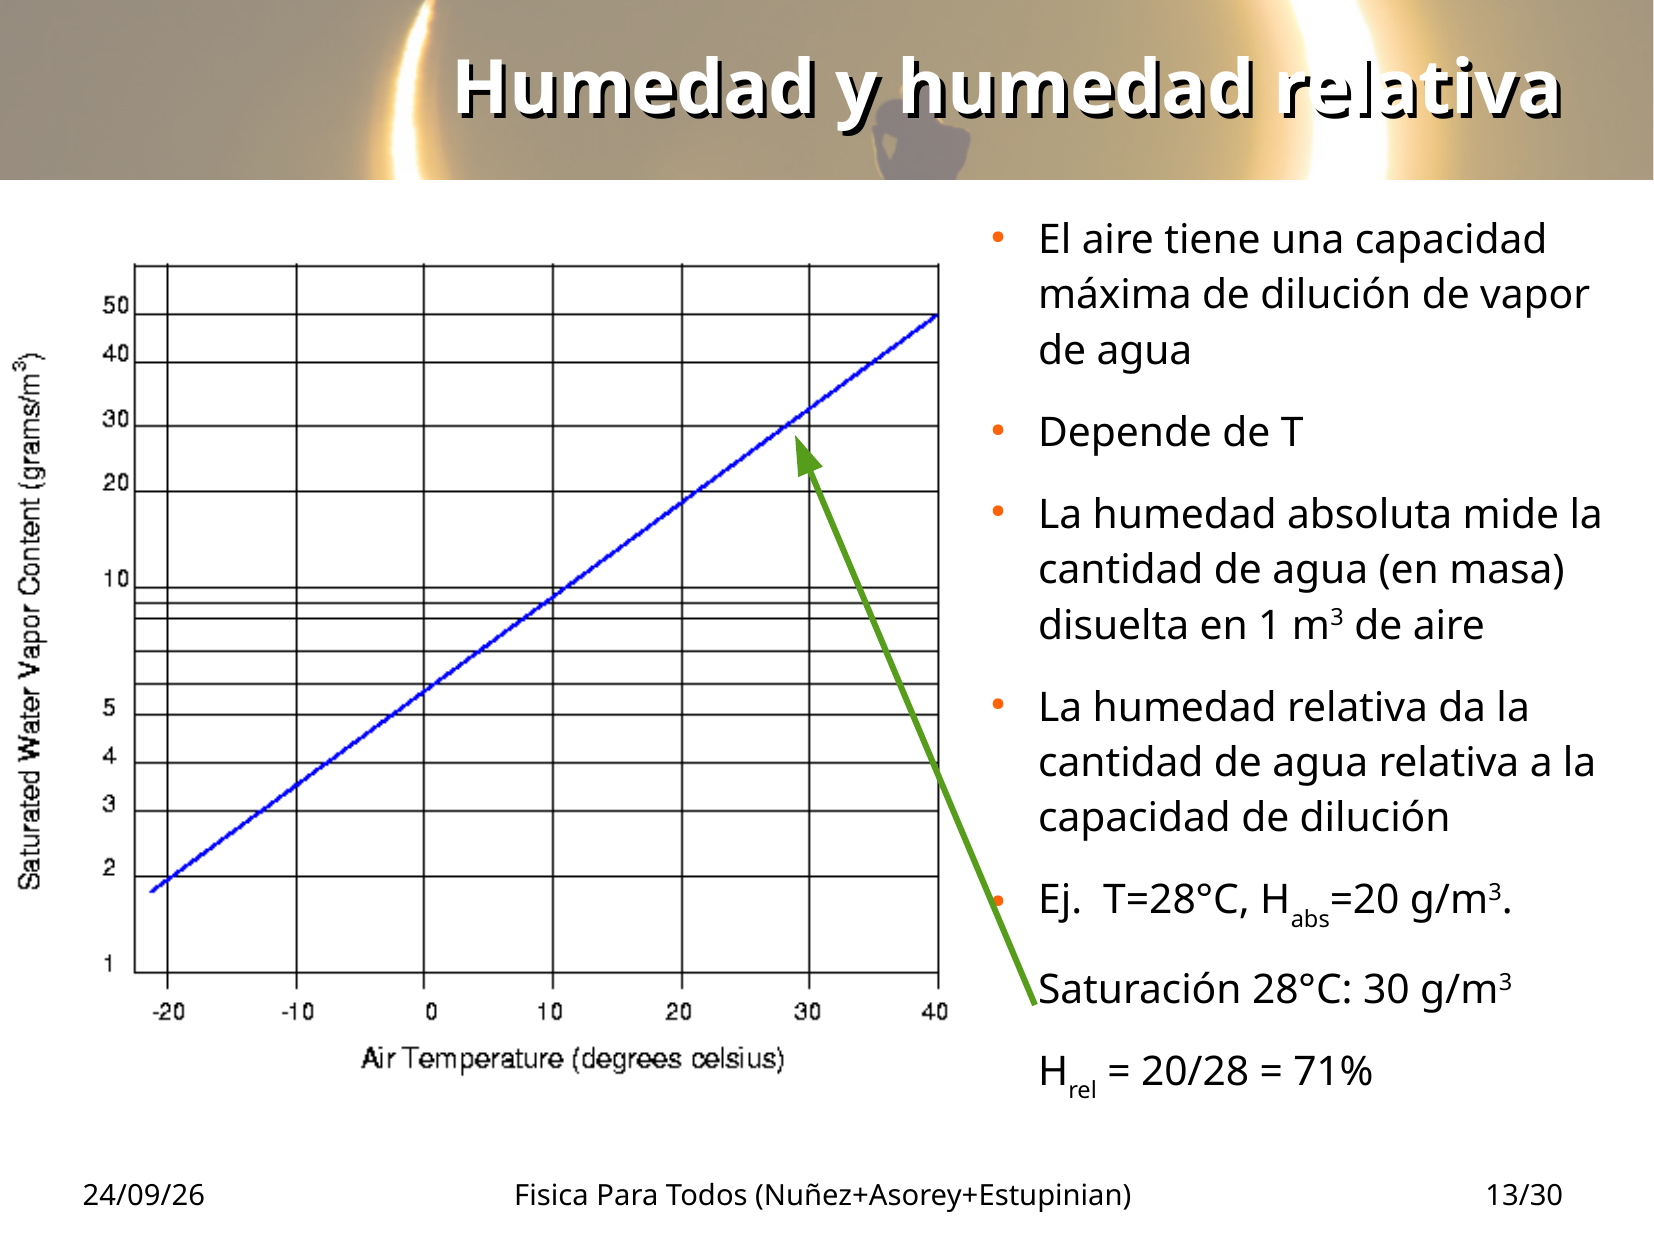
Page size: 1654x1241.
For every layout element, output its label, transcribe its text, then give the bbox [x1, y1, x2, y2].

list El aire tiene una capacidad máxima de dilución de vapor de agua Depende de T La humedad absoluta mide la cantidad de agua (en masa) disuelta en 1 m3 de aire La humedad relativa da la cantidad de agua relativa a la capacidad de dilución Ej. T=28°C, Habs=20 g/m3. Saturación 28°C: 30 g/m3 Hrel = 20/28 = 71% [975, 210, 1606, 1156]
picture [0, 0, 1654, 180]
title Humedad y humedad relativa [75, 19, 1564, 151]
picture [9, 258, 961, 1081]
